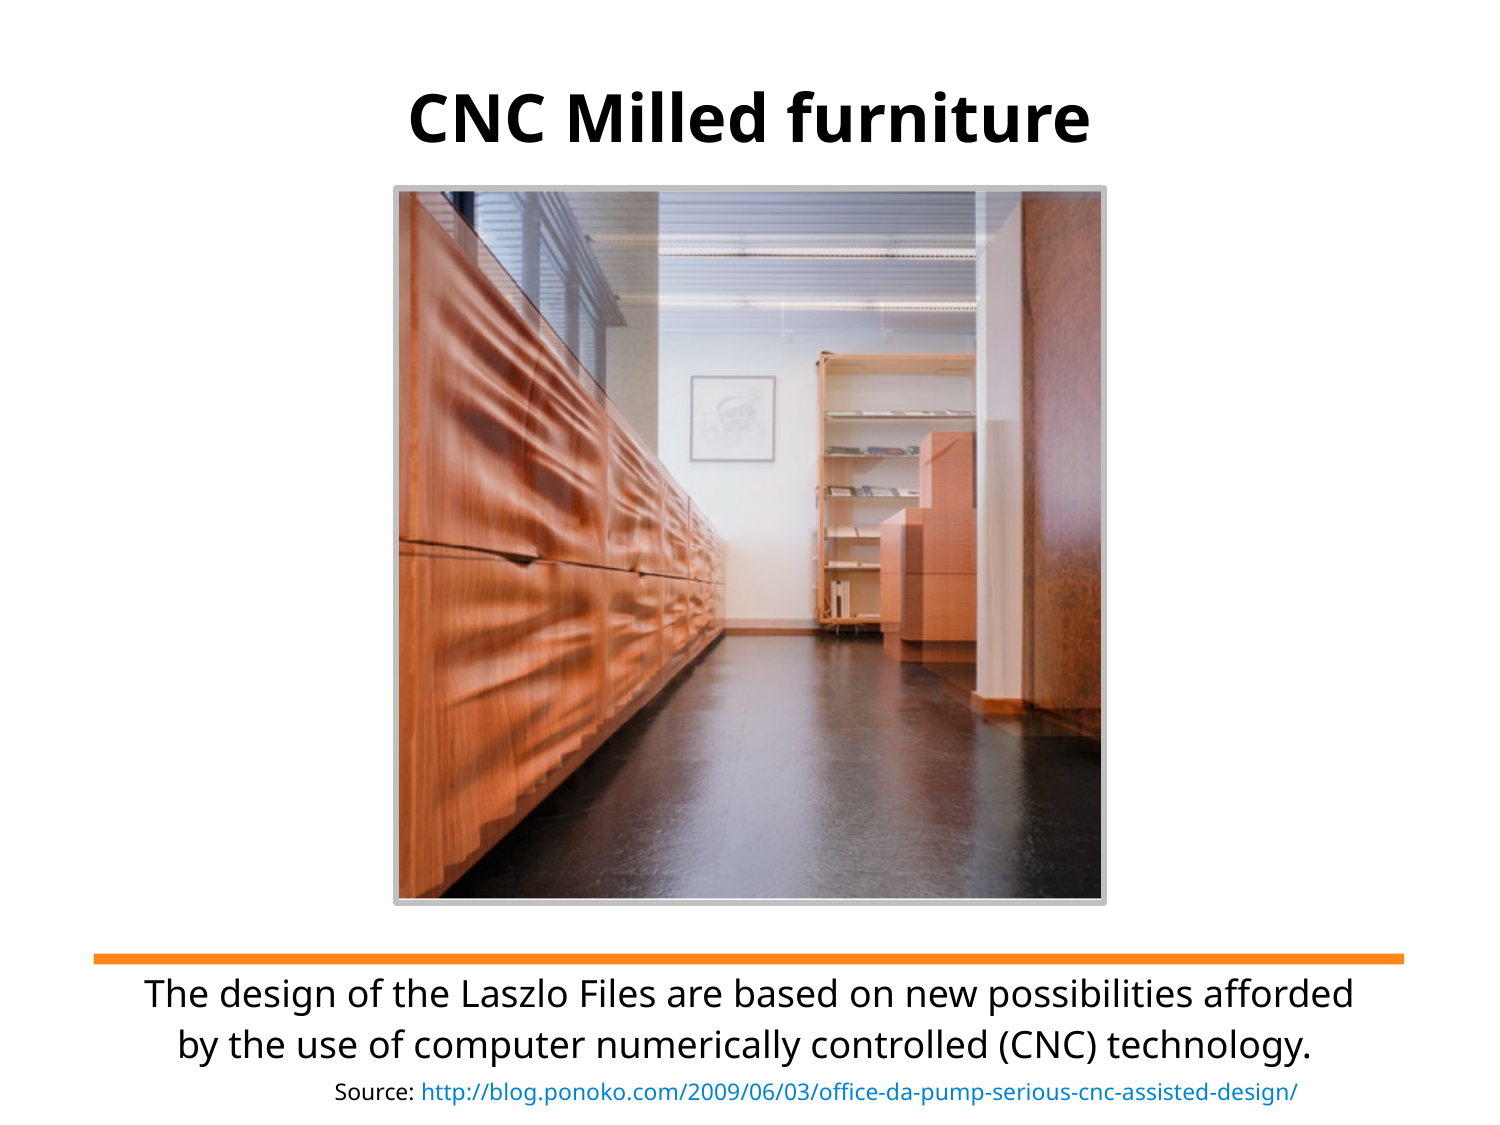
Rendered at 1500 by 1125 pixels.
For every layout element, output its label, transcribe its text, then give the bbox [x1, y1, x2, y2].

title CNC Milled furniture [75, 44, 1426, 188]
picture [0, 0, 1500, 1125]
text_box Source: http://blog.ponoko.com/2009/06/03/office-da-pump-serious-cnc-assisted-design/ [319, 1073, 1226, 1113]
text_box The design of the Laszlo Files are based on new possibilities afforded by the use of computer numerically controlled (CNC) technology. [109, 960, 1391, 1073]
